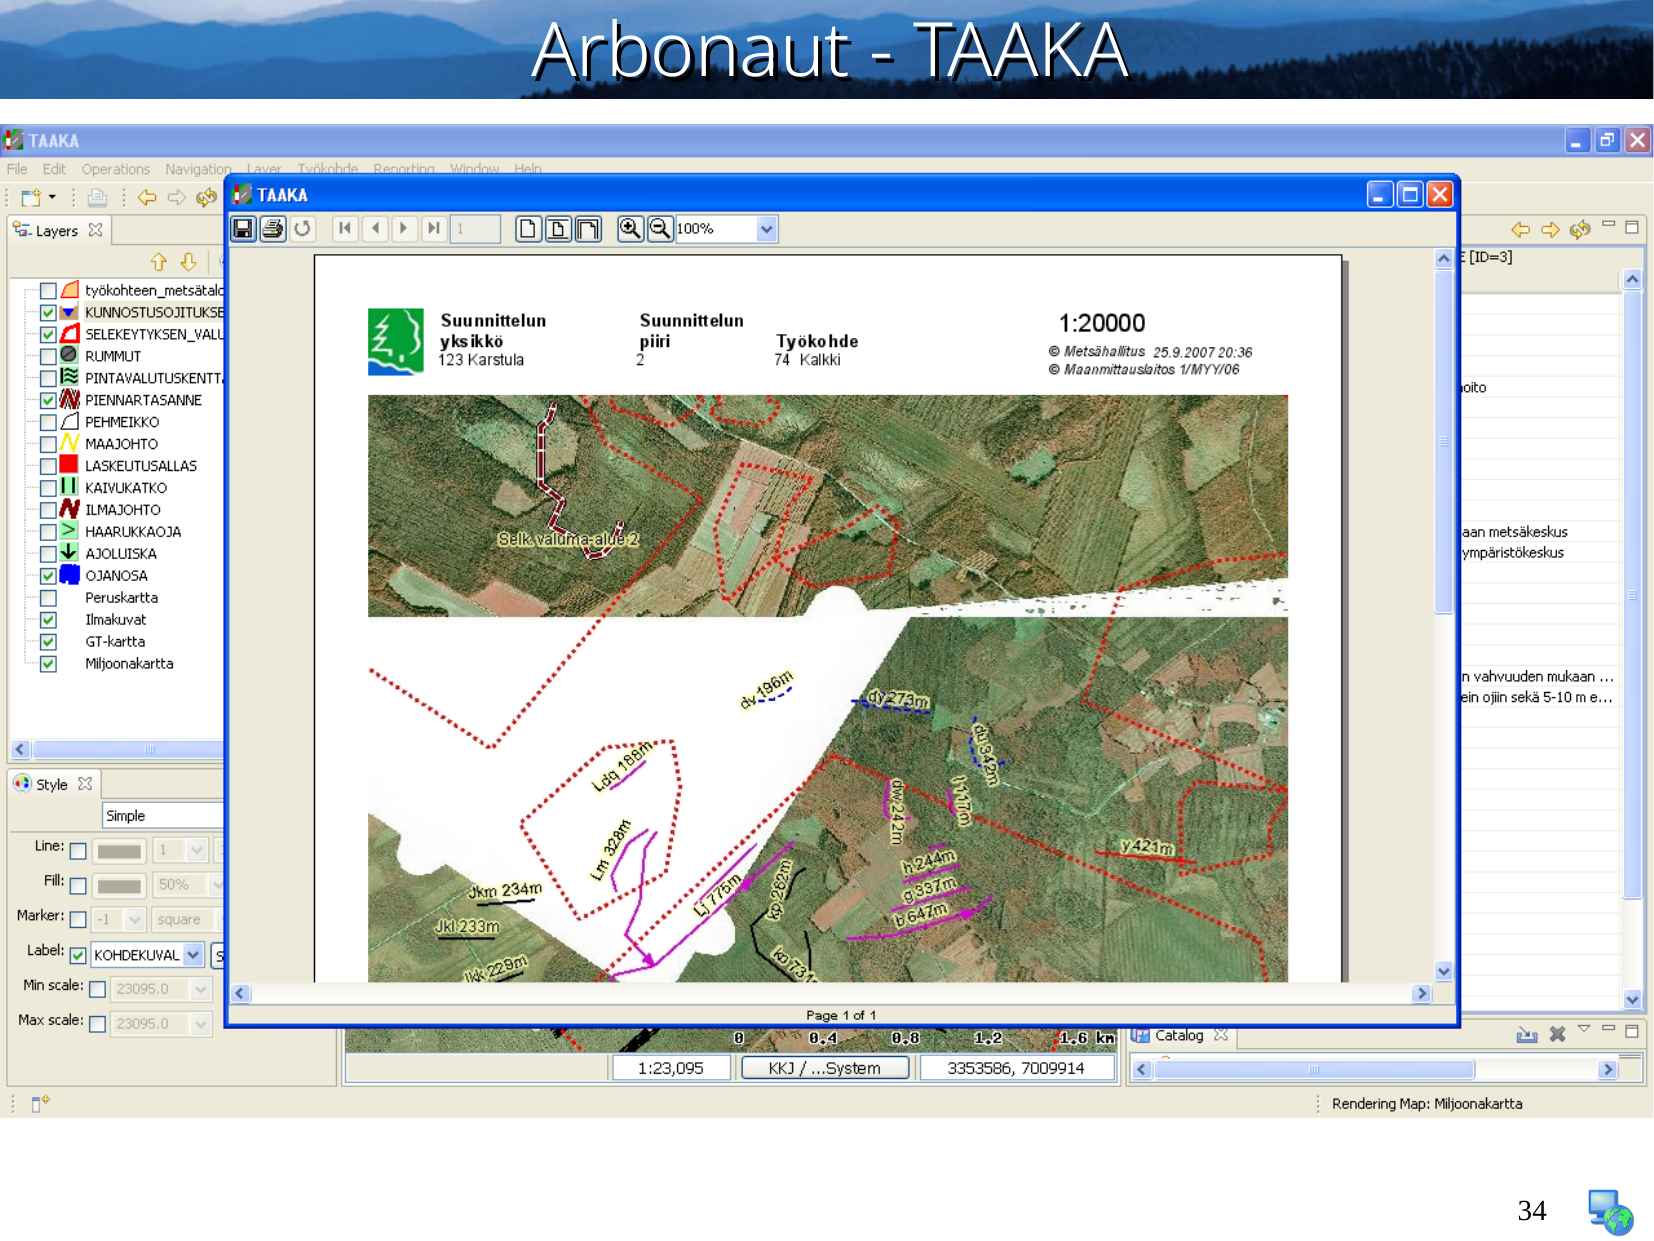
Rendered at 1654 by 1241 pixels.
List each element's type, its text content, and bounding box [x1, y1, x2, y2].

title Arbonaut - TAAKA [49, 0, 1611, 96]
picture [0, 0, 1654, 99]
picture [1588, 1189, 1635, 1238]
picture [0, 124, 1654, 1118]
